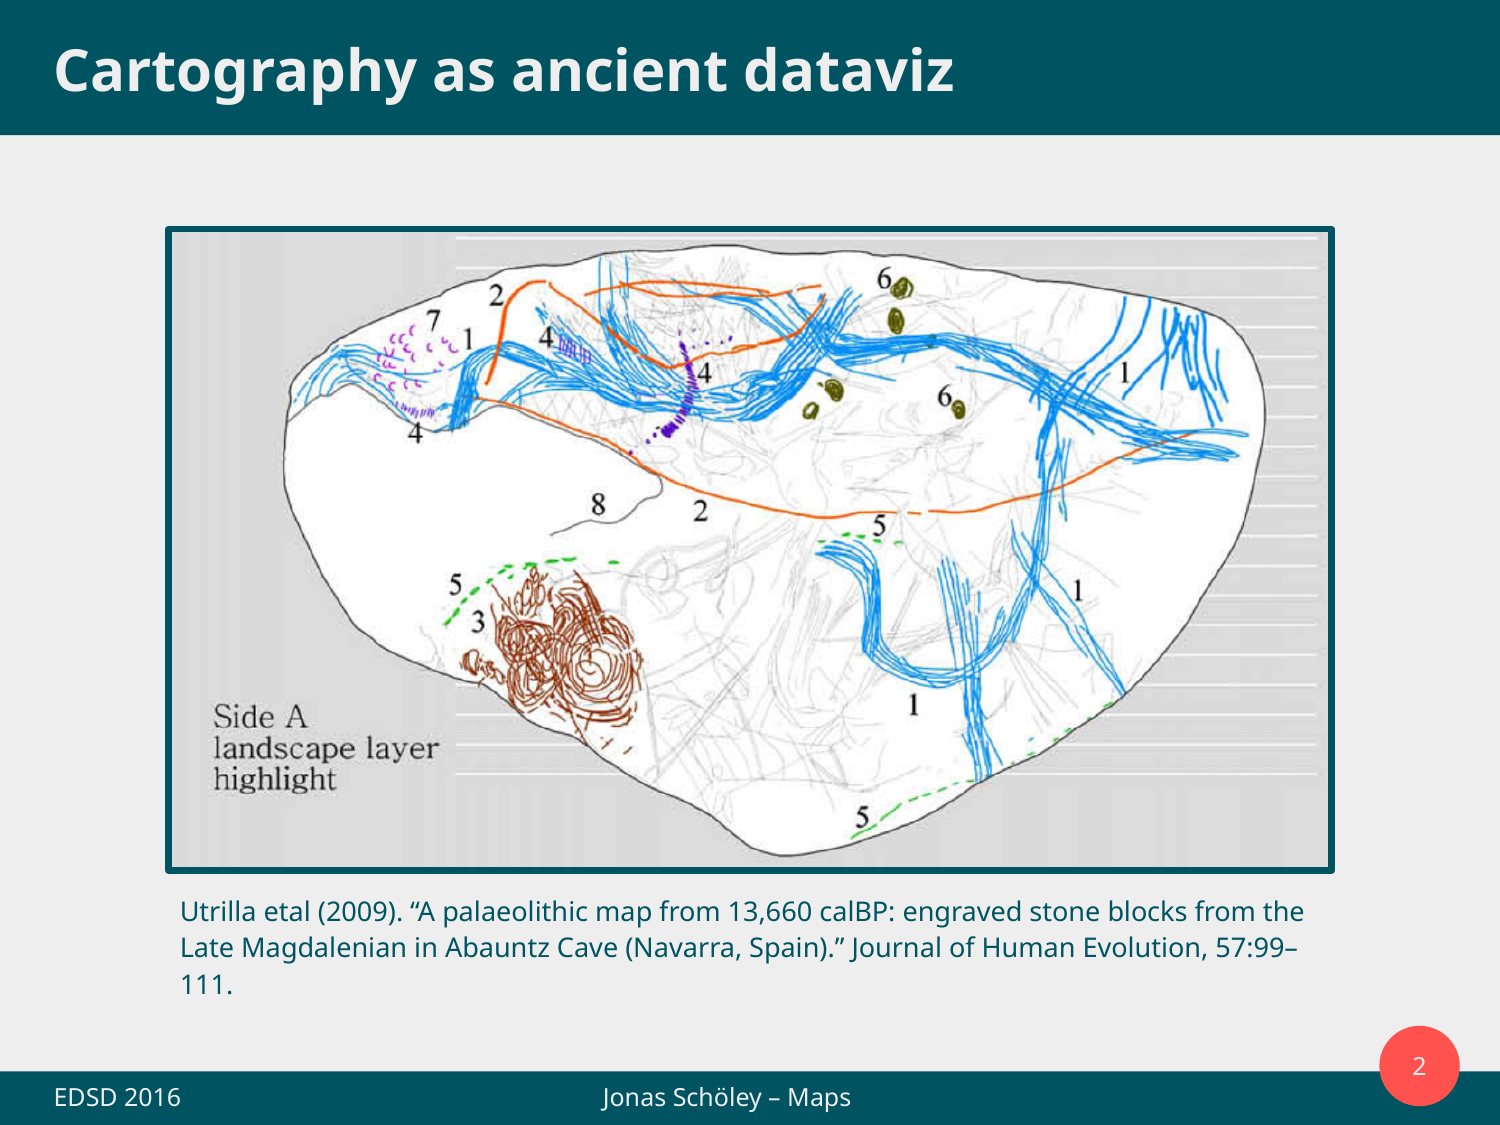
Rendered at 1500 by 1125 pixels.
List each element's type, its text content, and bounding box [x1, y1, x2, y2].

text_box Utrilla etal (2009). “A palaeolithic map from 13,660 calBP: engraved stone blocks from the Late Magdalenian in Abauntz Cave (Navarra, Spain).” Journal of Human Evolution, 57:99–111. [165, 885, 1351, 971]
picture [171, 232, 1329, 868]
title Cartography as ancient dataviz [53, 0, 1447, 141]
